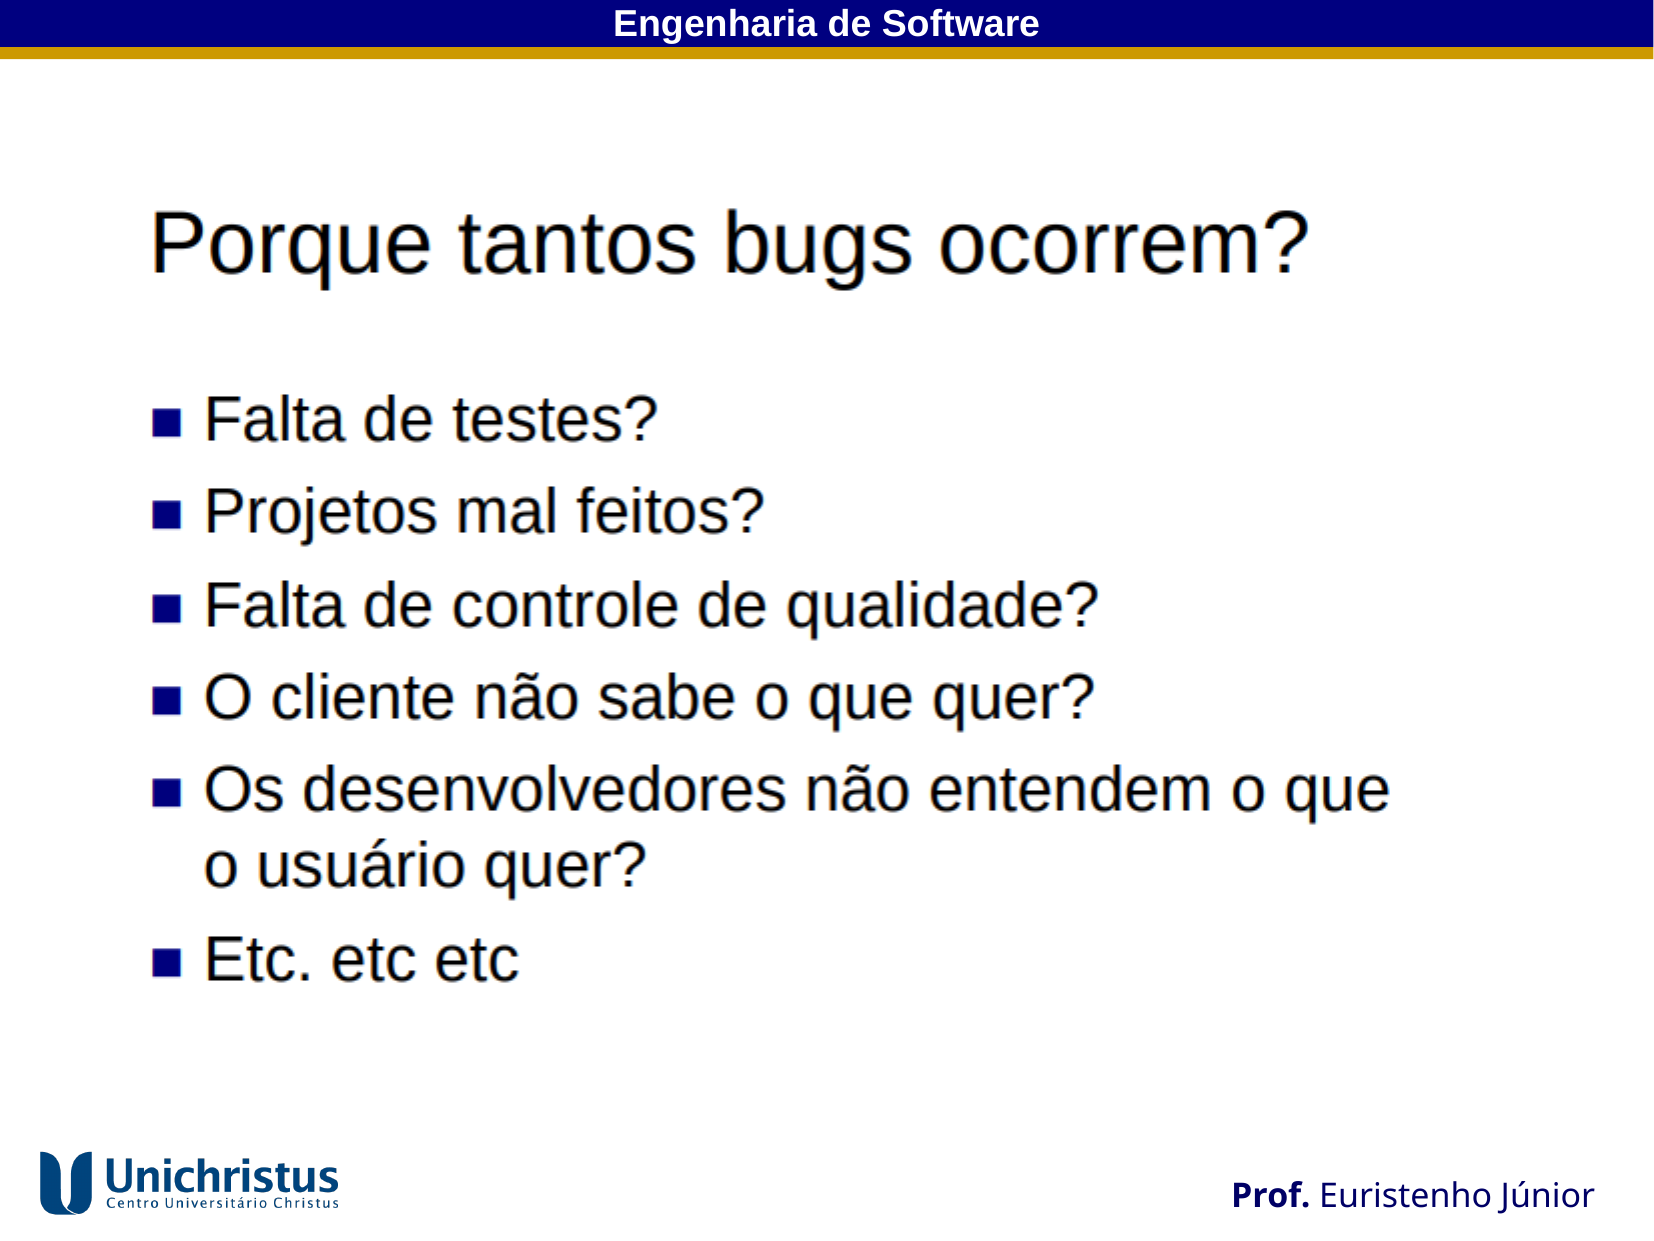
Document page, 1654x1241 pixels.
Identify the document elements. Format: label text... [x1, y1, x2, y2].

picture [129, 193, 1418, 1019]
picture [35, 1148, 343, 1217]
text_box [0, 47, 1654, 60]
text_box Prof. Euristenho Júnior [1216, 1163, 1654, 1224]
text_box Engenharia de Software [0, 0, 1654, 47]
